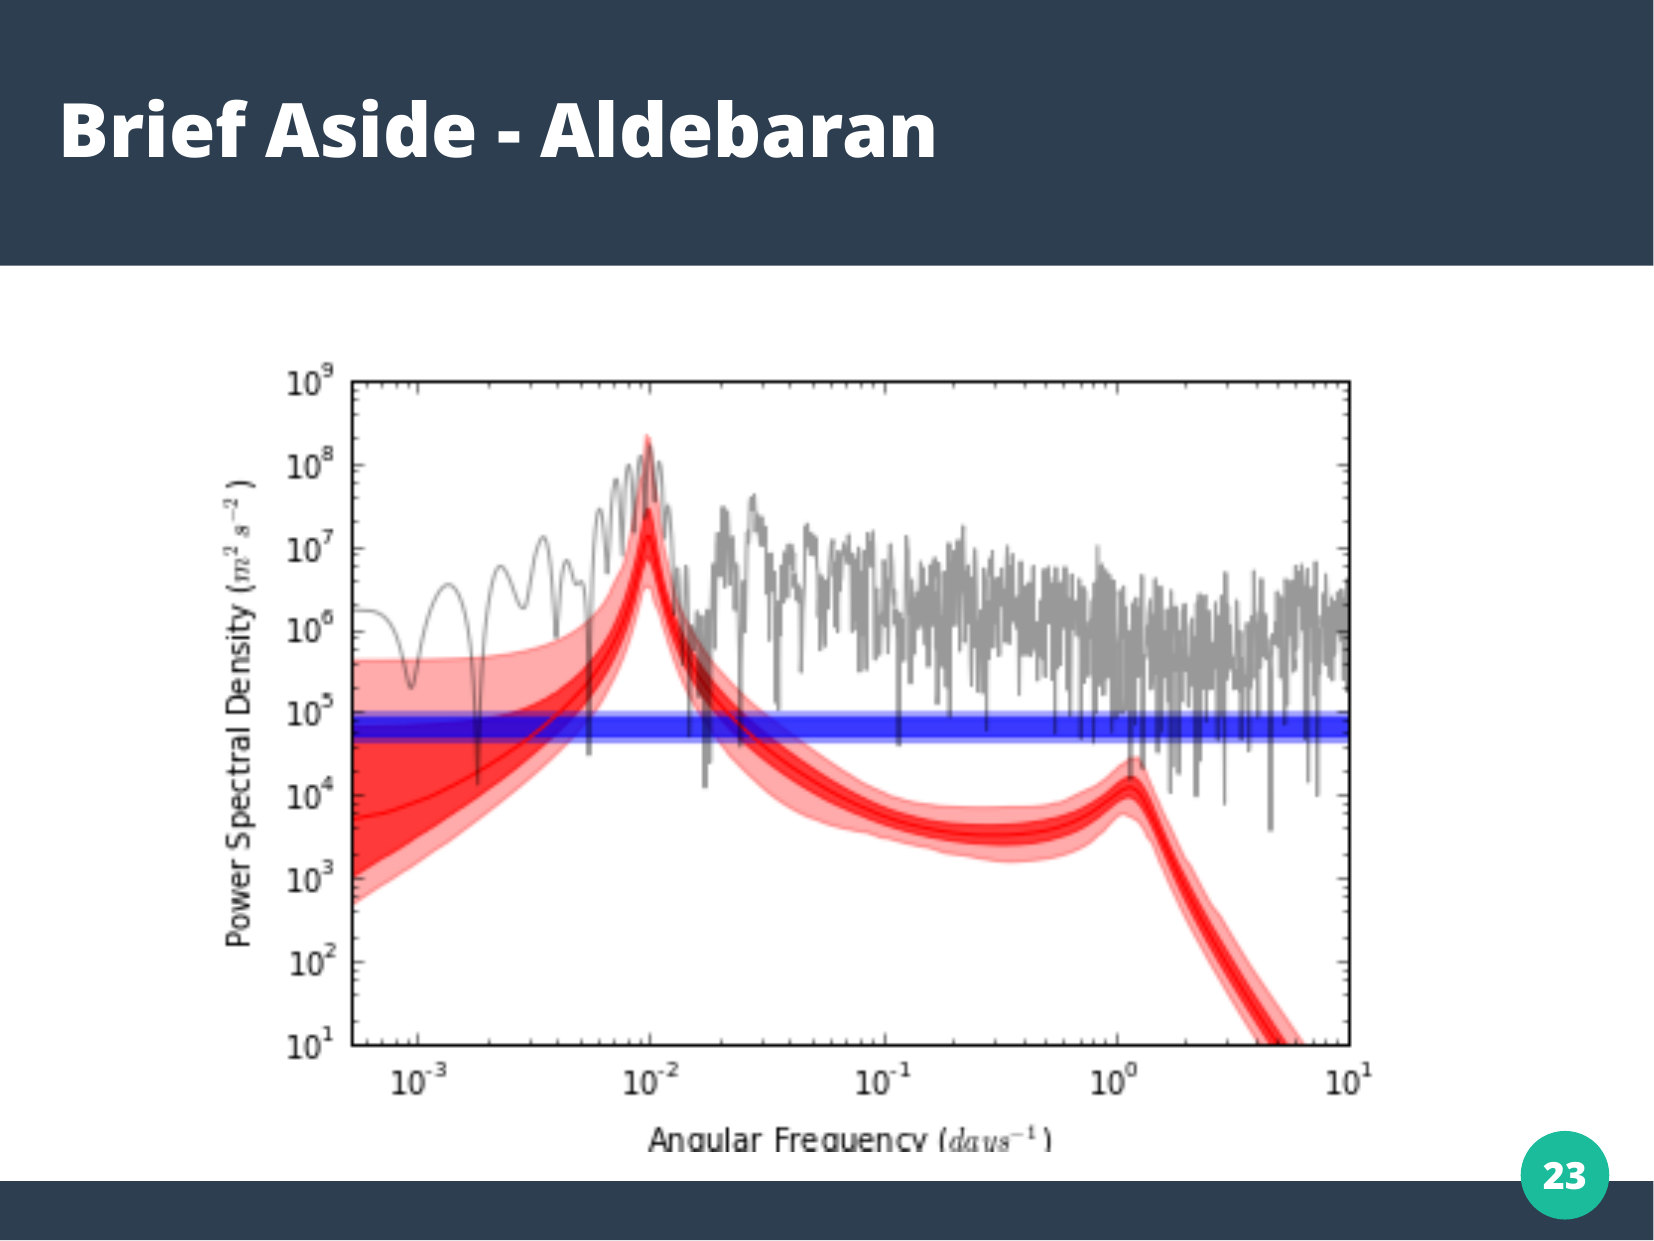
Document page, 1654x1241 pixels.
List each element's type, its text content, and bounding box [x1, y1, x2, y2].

title Brief Aside - Aldebaran [59, 49, 1595, 207]
picture [191, 295, 1477, 1152]
